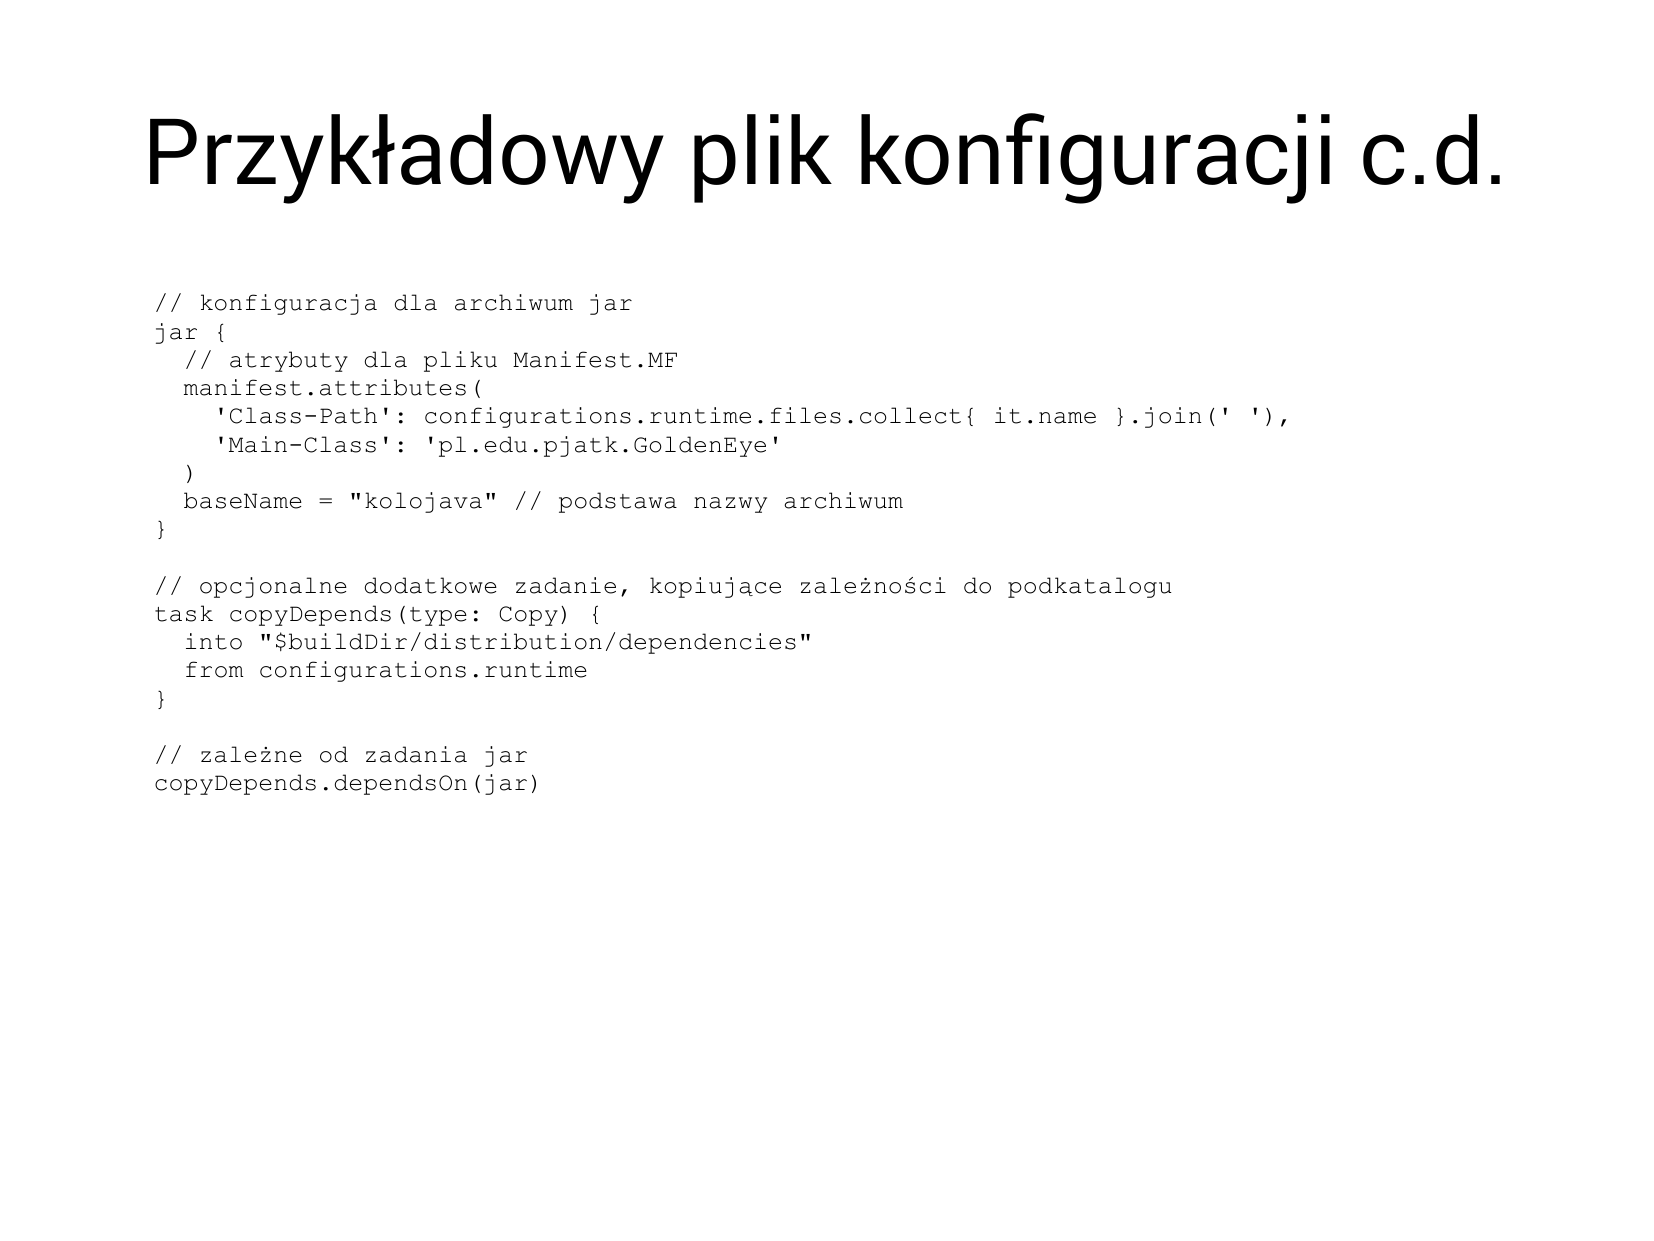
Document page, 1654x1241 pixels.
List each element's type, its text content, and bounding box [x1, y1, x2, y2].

title Przykładowy plik konfiguracji c.d. [82, 49, 1571, 257]
list // konfiguracja dla archiwum jar jar { // atrybuty dla pliku Manifest.MF manifest.attributes( 'Class-Path': configurations.runtime.files.collect{ it.name }.join(' '), 'Main-Class': 'pl.edu.pjatk.GoldenEye' ) baseName = "kolojava" // podstawa nazwy archiwum } // opcjonalne dodatkowe zadanie, kopiujące zależności do podkatalogu task copyDepends(type: Copy) { into "$buildDir/distribution/dependencies" from configurations.runtime } // zależne od zadania jar copyDepends.dependsOn(jar) [82, 290, 1571, 1010]
